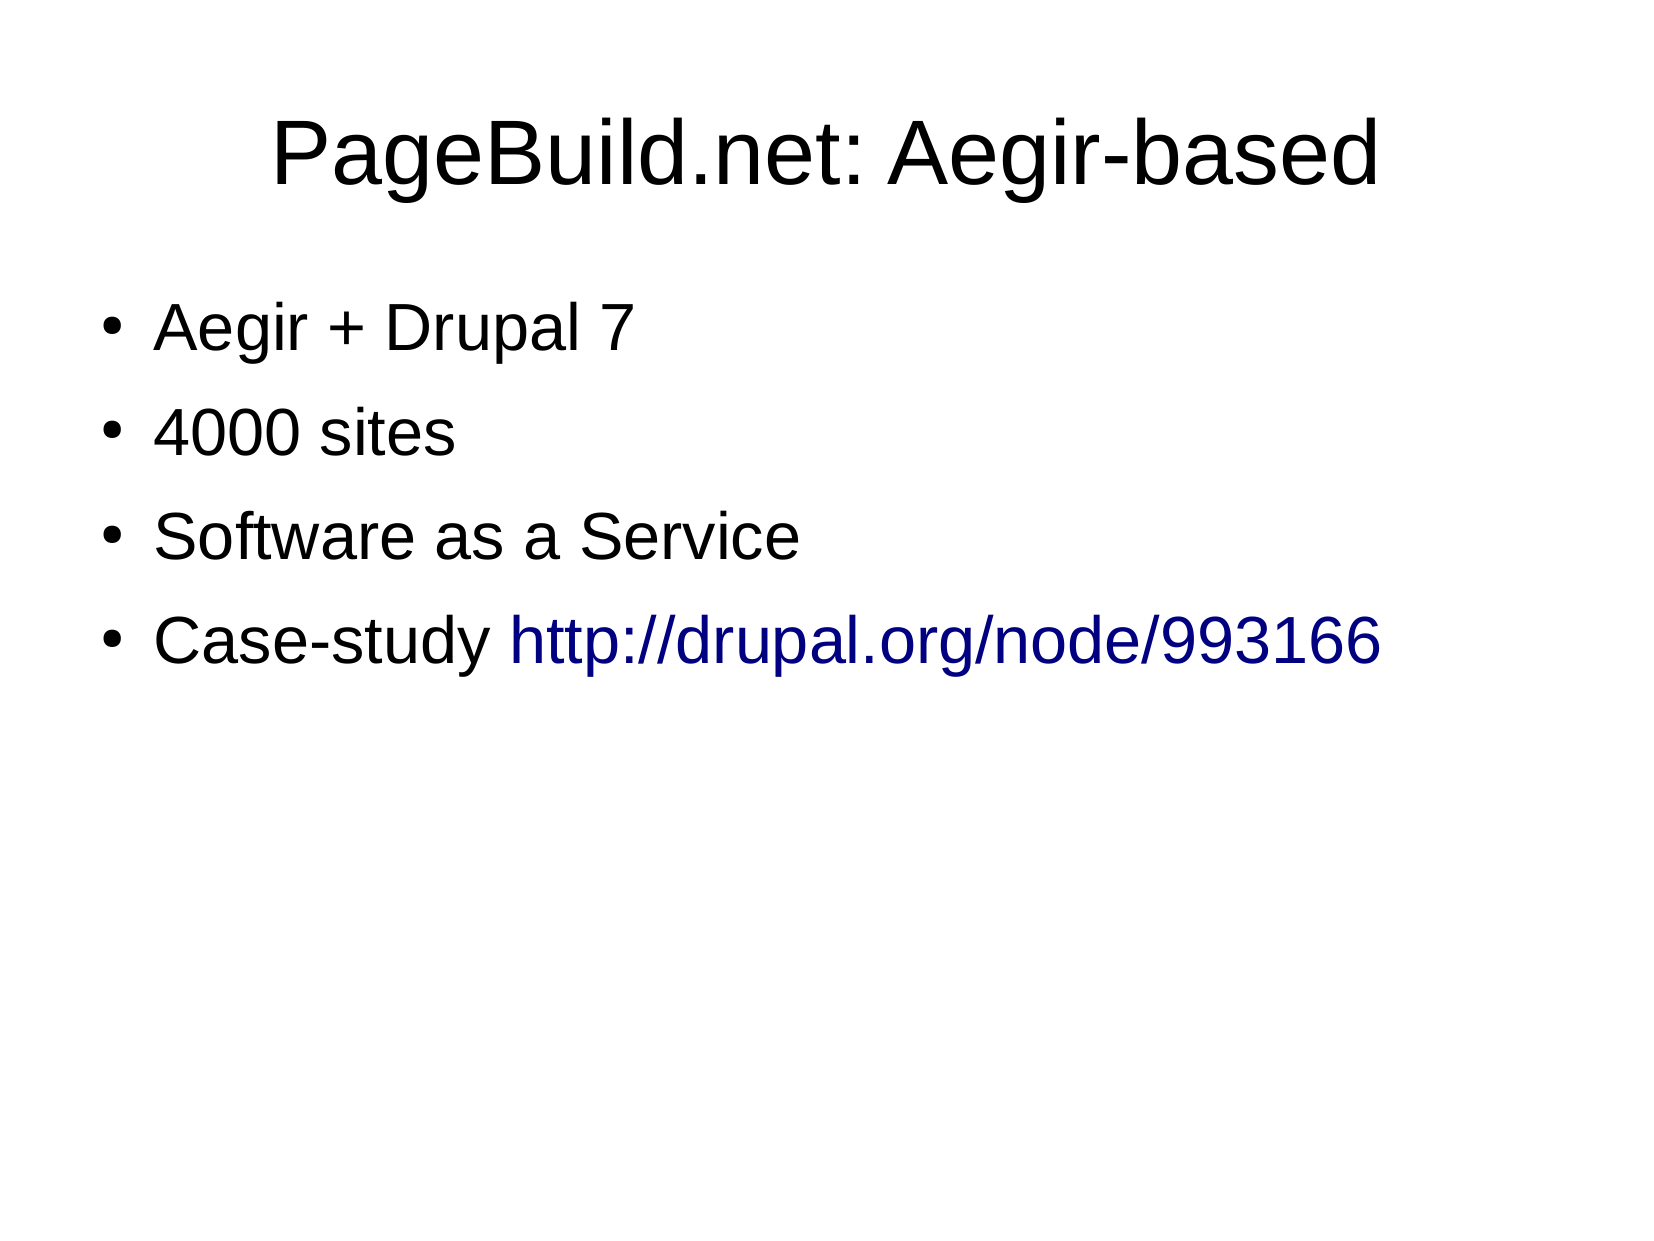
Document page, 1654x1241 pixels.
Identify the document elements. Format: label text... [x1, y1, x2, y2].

title PageBuild.net: Aegir-based [82, 56, 1571, 250]
list Aegir + Drupal 7 4000 sites Software as a Service Case-study http://drupal.org/node/993166 [82, 290, 1571, 1109]
